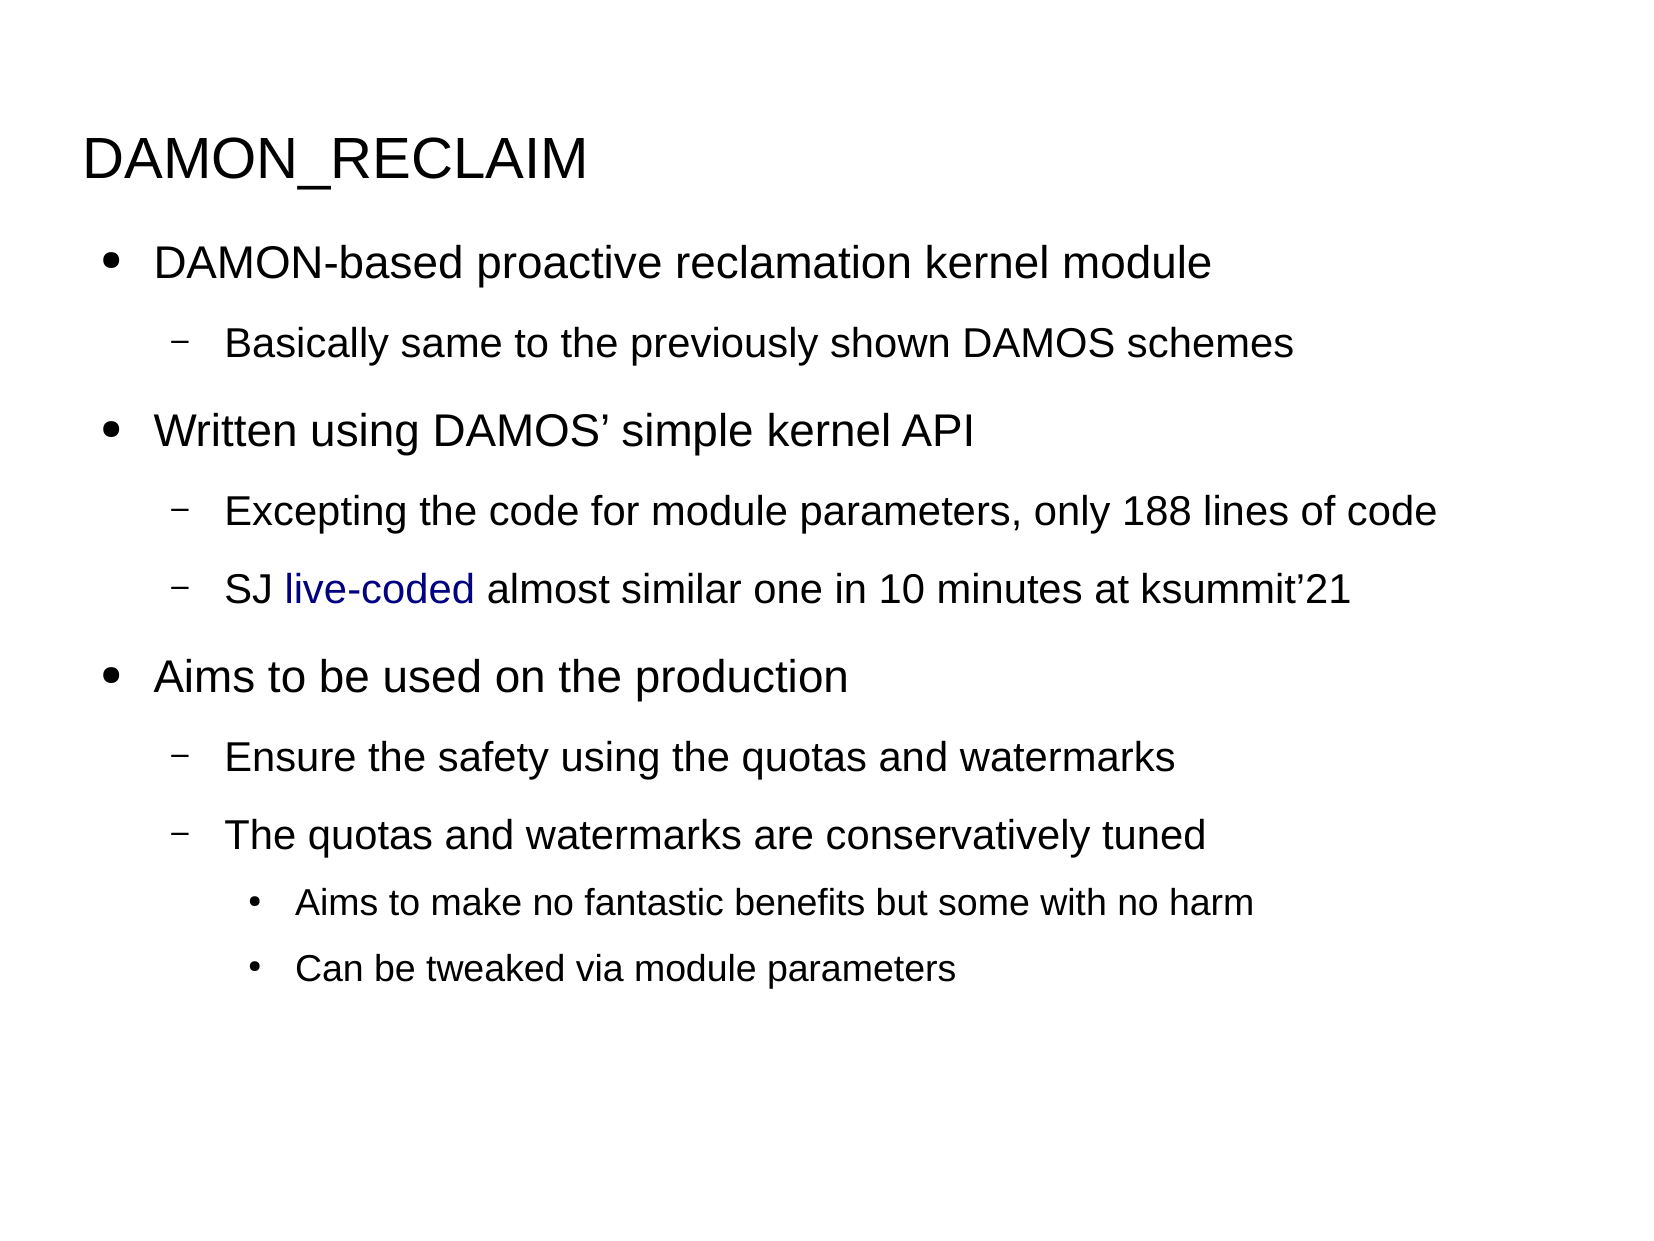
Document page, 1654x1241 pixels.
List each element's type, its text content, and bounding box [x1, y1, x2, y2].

title DAMON_RECLAIM [82, 108, 1571, 210]
list DAMON-based proactive reclamation kernel module Basically same to the previously shown DAMOS schemes Written using DAMOS’ simple kernel API Excepting the code for module parameters, only 188 lines of code SJ live-coded almost similar one in 10 minutes at ksummit’21 Aims to be used on the production Ensure the safety using the quotas and watermarks The quotas and watermarks are conservatively tuned Aims to make no fantastic benefits but some with no harm Can be tweaked via module parameters [82, 236, 1571, 1111]
